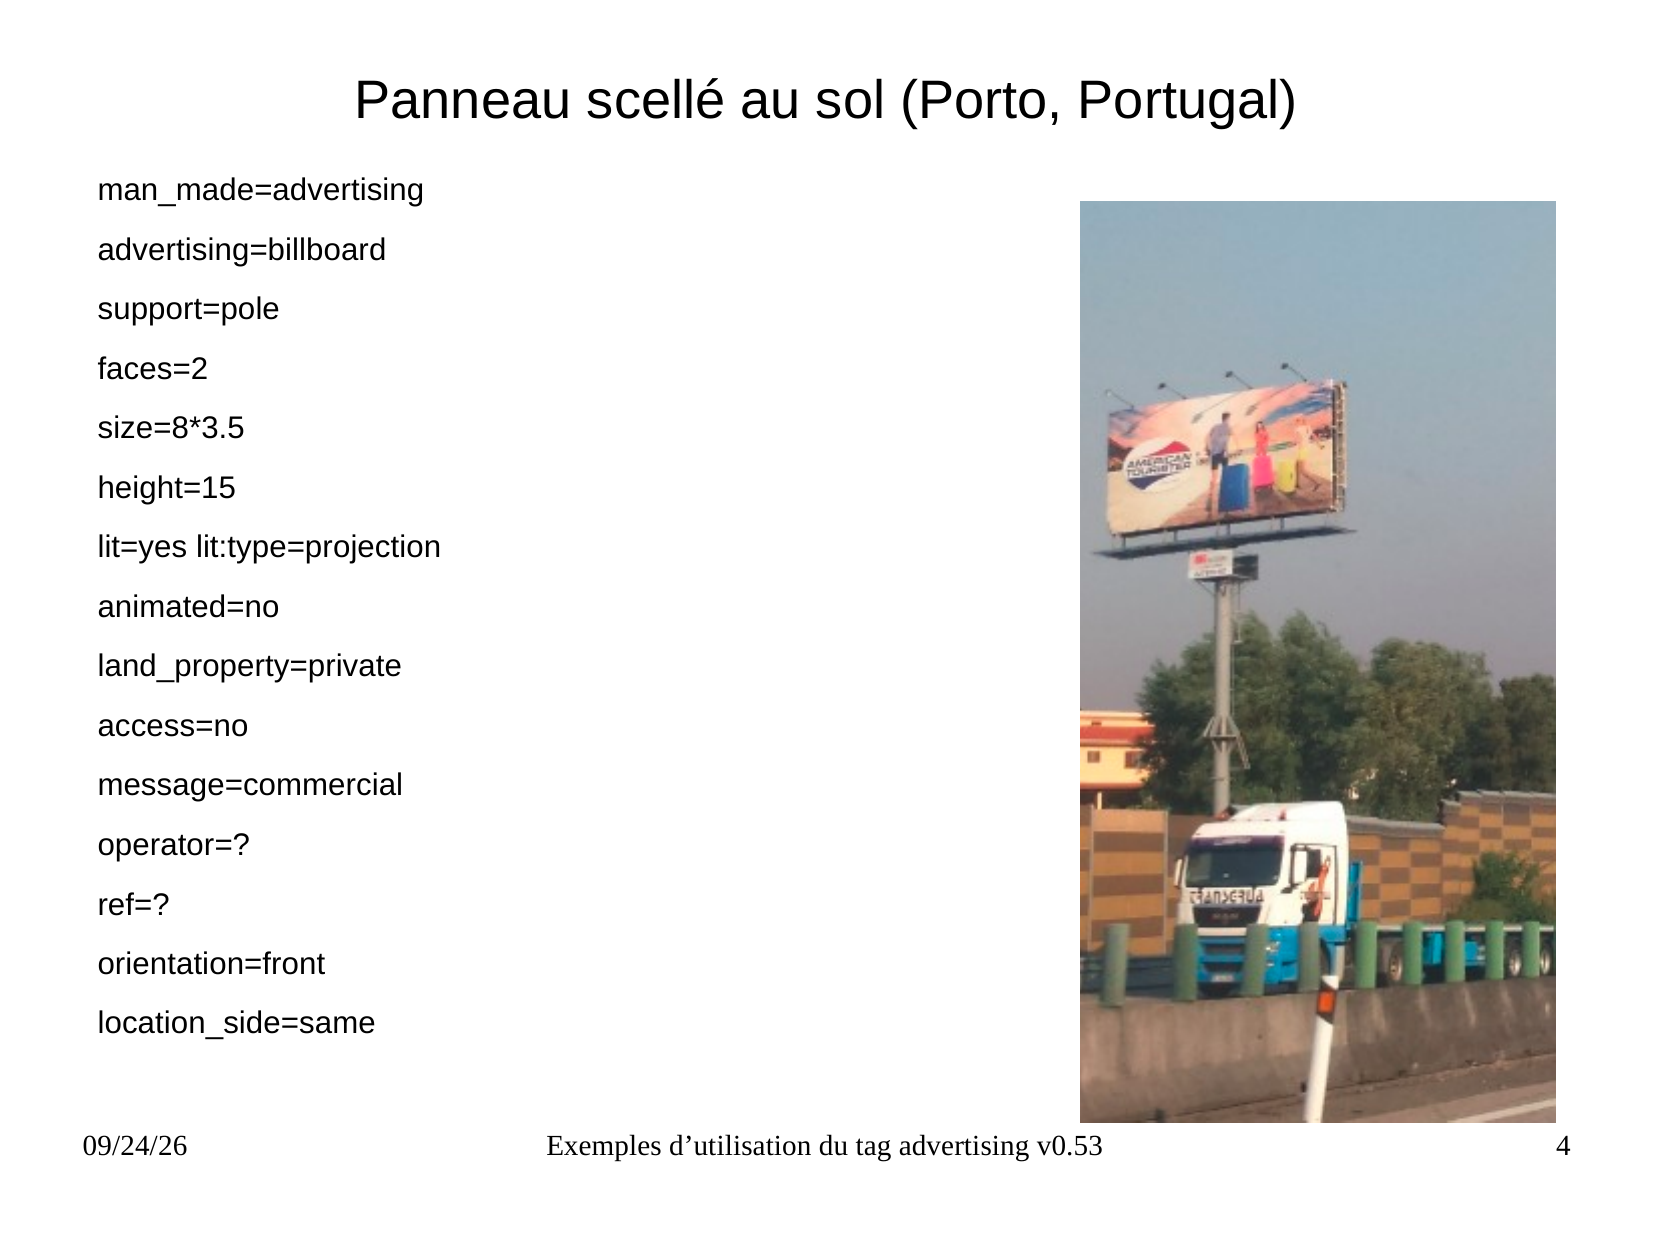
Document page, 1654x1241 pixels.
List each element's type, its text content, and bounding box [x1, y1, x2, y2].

picture [1080, 201, 1556, 1123]
text_box man_made=advertising advertising=billboard support=pole faces=2 size=8*3.5 height=15 lit=yes lit:type=projection animated=no land_property=private access=no message=commercial operator=? ref=? orientation=front location_side=same [82, 165, 781, 1048]
title Panneau scellé au sol (Porto, Portugal) [82, 48, 1571, 152]
